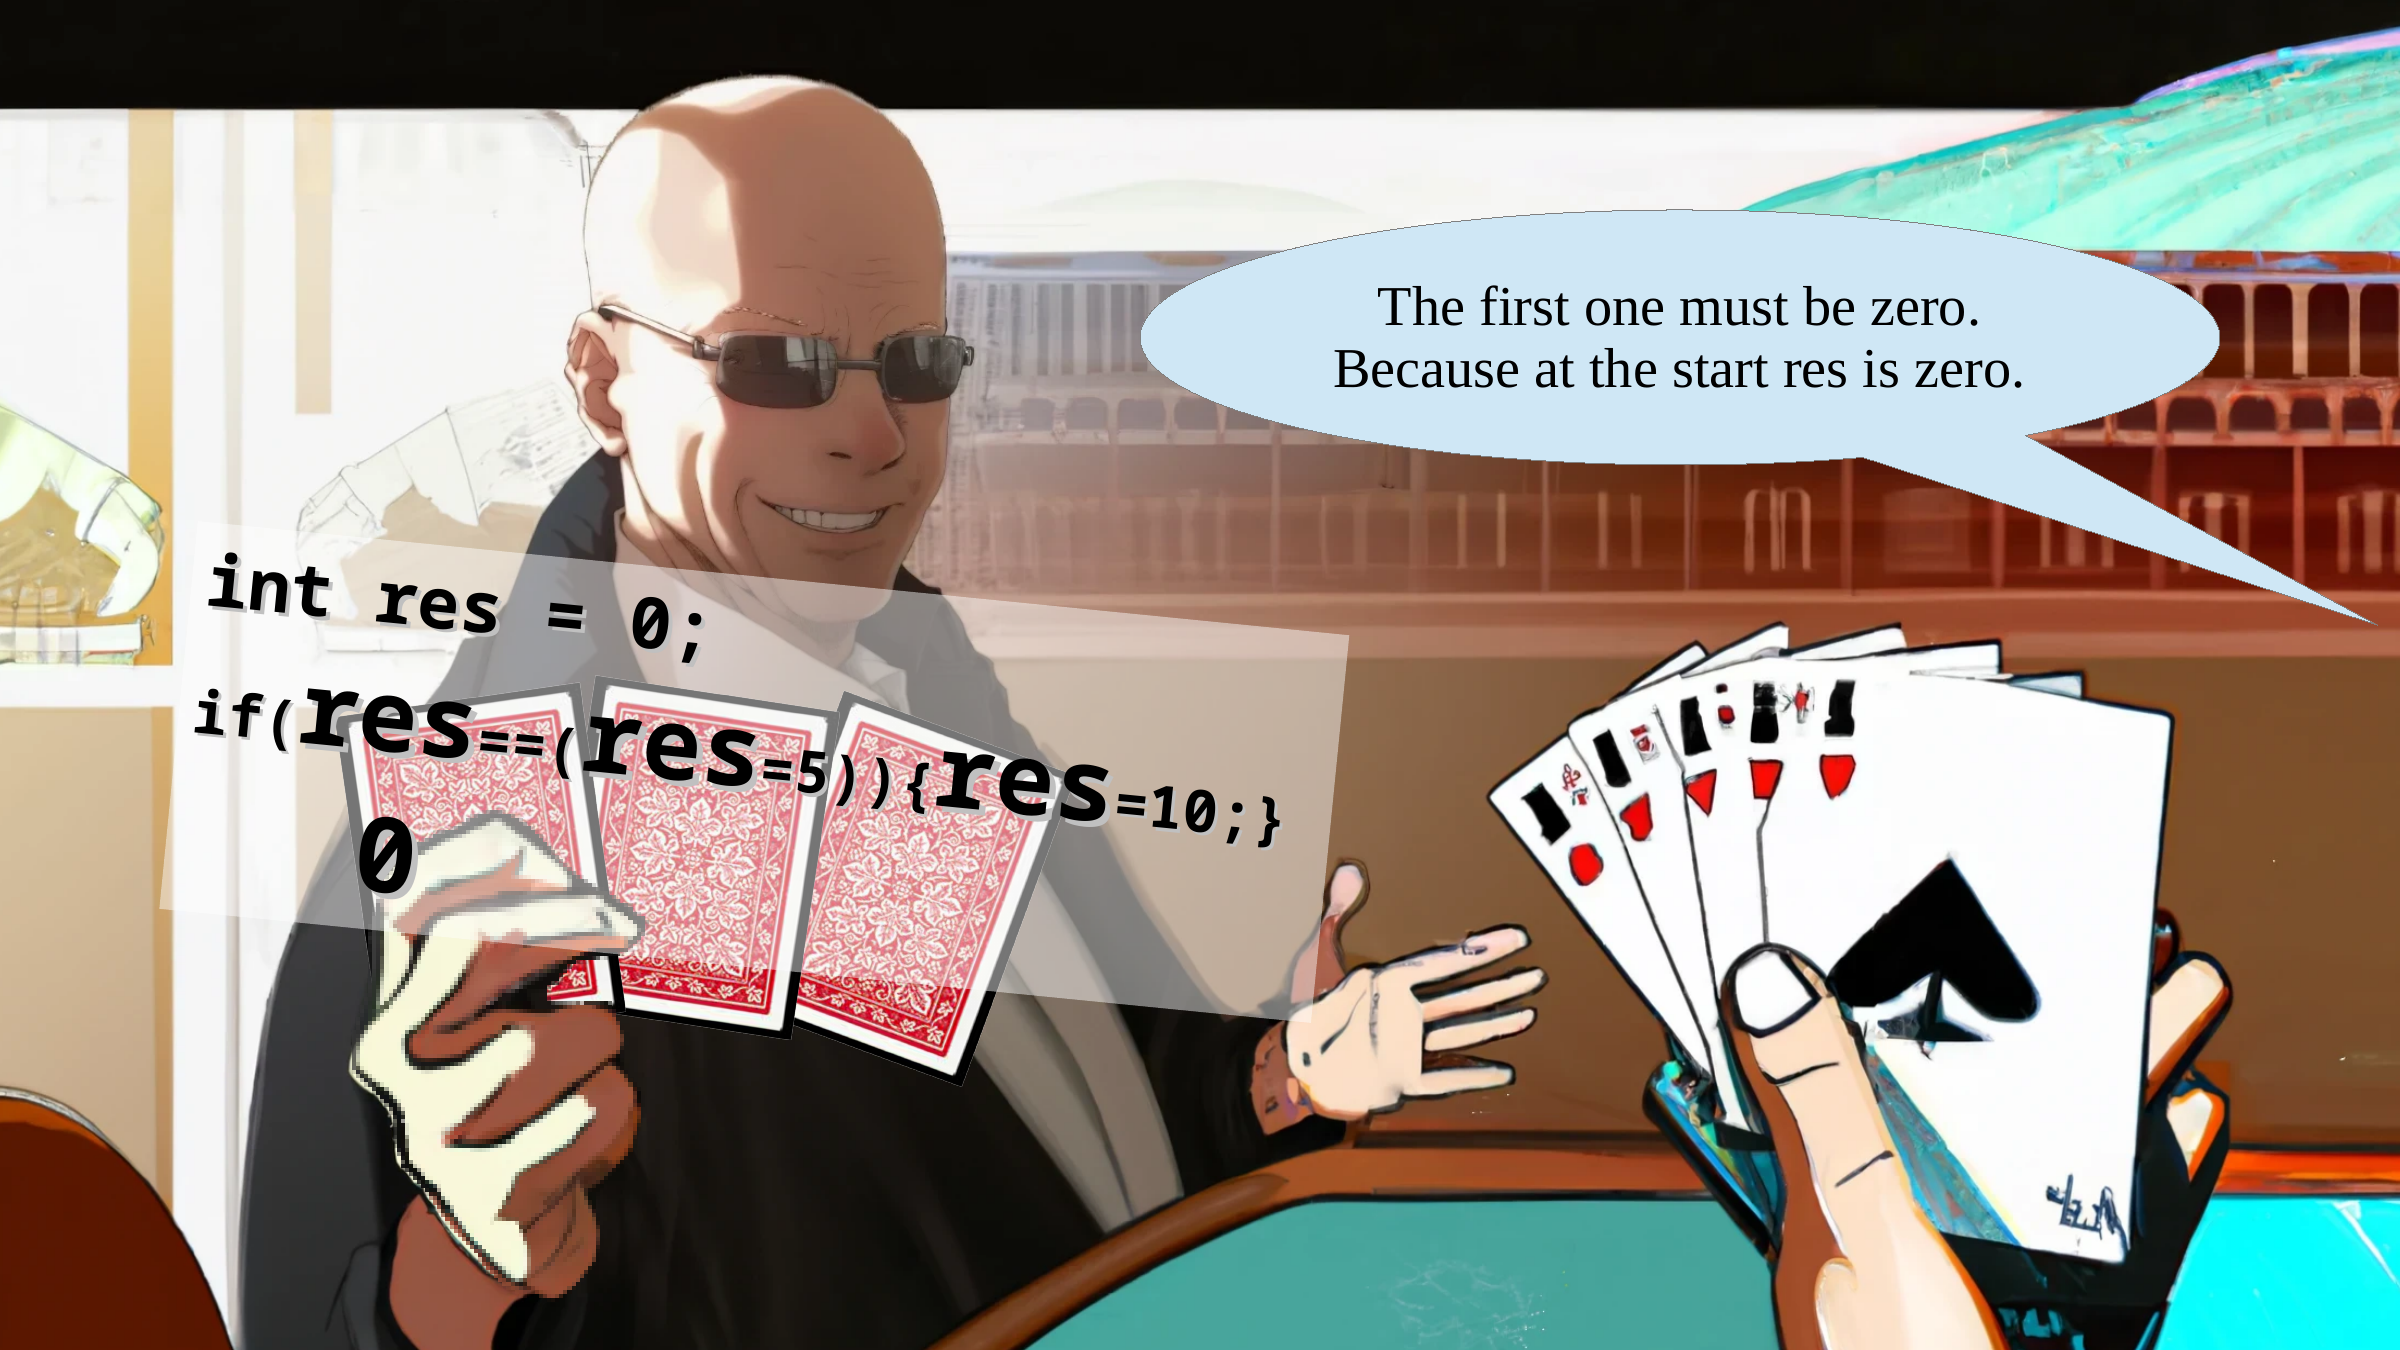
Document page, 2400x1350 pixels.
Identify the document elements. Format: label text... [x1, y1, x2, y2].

text_box int res = 0; if(res==(res=5)){res=10;} 0 [165, 521, 1350, 961]
picture [0, 0, 2400, 1350]
text_box The first one must be zero. Because at the start res is zero. [1140, 209, 2378, 626]
